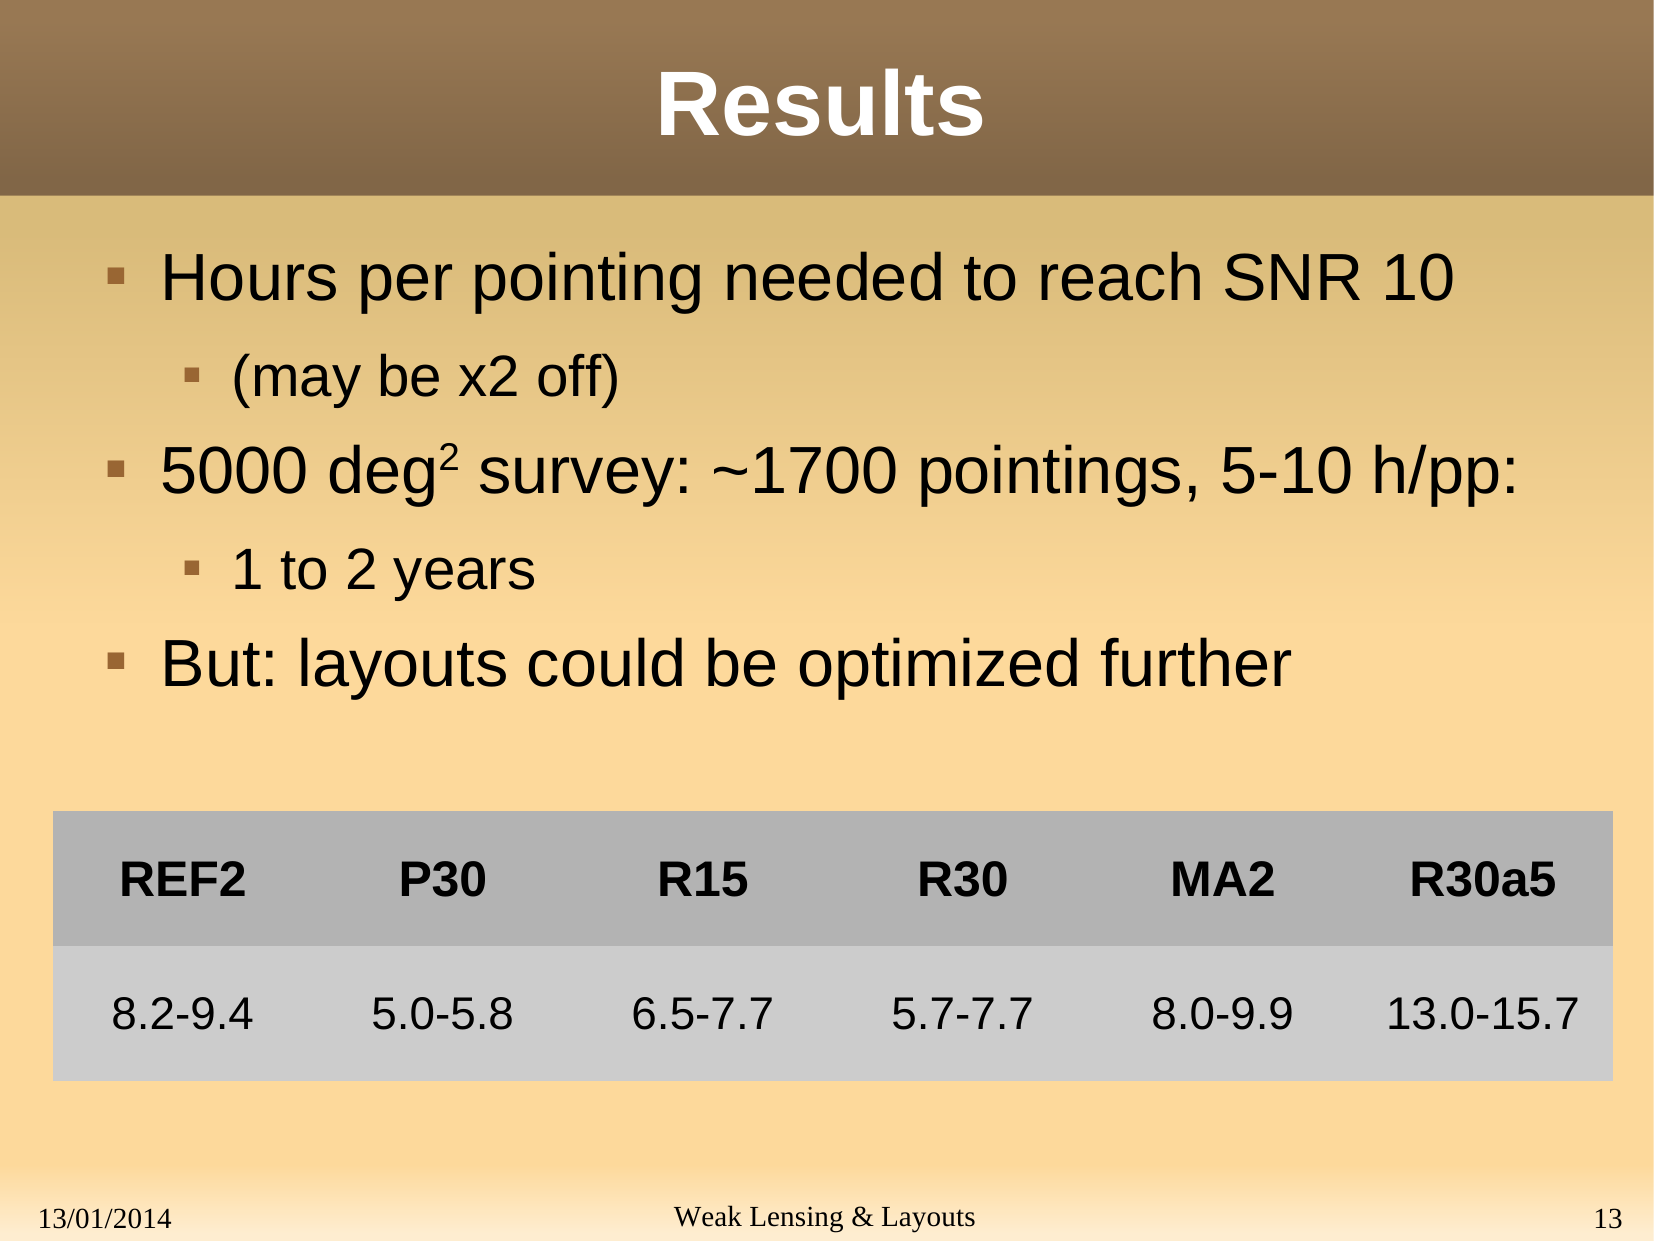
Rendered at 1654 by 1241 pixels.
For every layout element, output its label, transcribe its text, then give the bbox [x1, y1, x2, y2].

table_header MA2 [1093, 811, 1353, 946]
title Results [76, 0, 1565, 208]
table_header R15 [573, 811, 833, 946]
table_cell 8.0-9.9 [1093, 946, 1353, 1081]
table_header REF2 [53, 811, 313, 946]
table_cell 13.0-15.7 [1353, 946, 1613, 1081]
picture [0, 0, 1654, 1241]
table_header P30 [313, 811, 573, 946]
table_cell 5.0-5.8 [313, 946, 573, 1081]
table_cell 8.2-9.4 [53, 946, 313, 1081]
table_cell 6.5-7.7 [573, 946, 833, 1081]
list Hours per pointing needed to reach SNR 10 (may be x2 off) 5000 deg2 survey: ~1700 pointings, 5-10 h/pp: 1 to 2 years But: layouts could be optimized further [90, 239, 1579, 703]
table_header R30a5 [1353, 811, 1613, 946]
table_header R30 [833, 811, 1093, 946]
table_cell 5.7-7.7 [833, 946, 1093, 1081]
